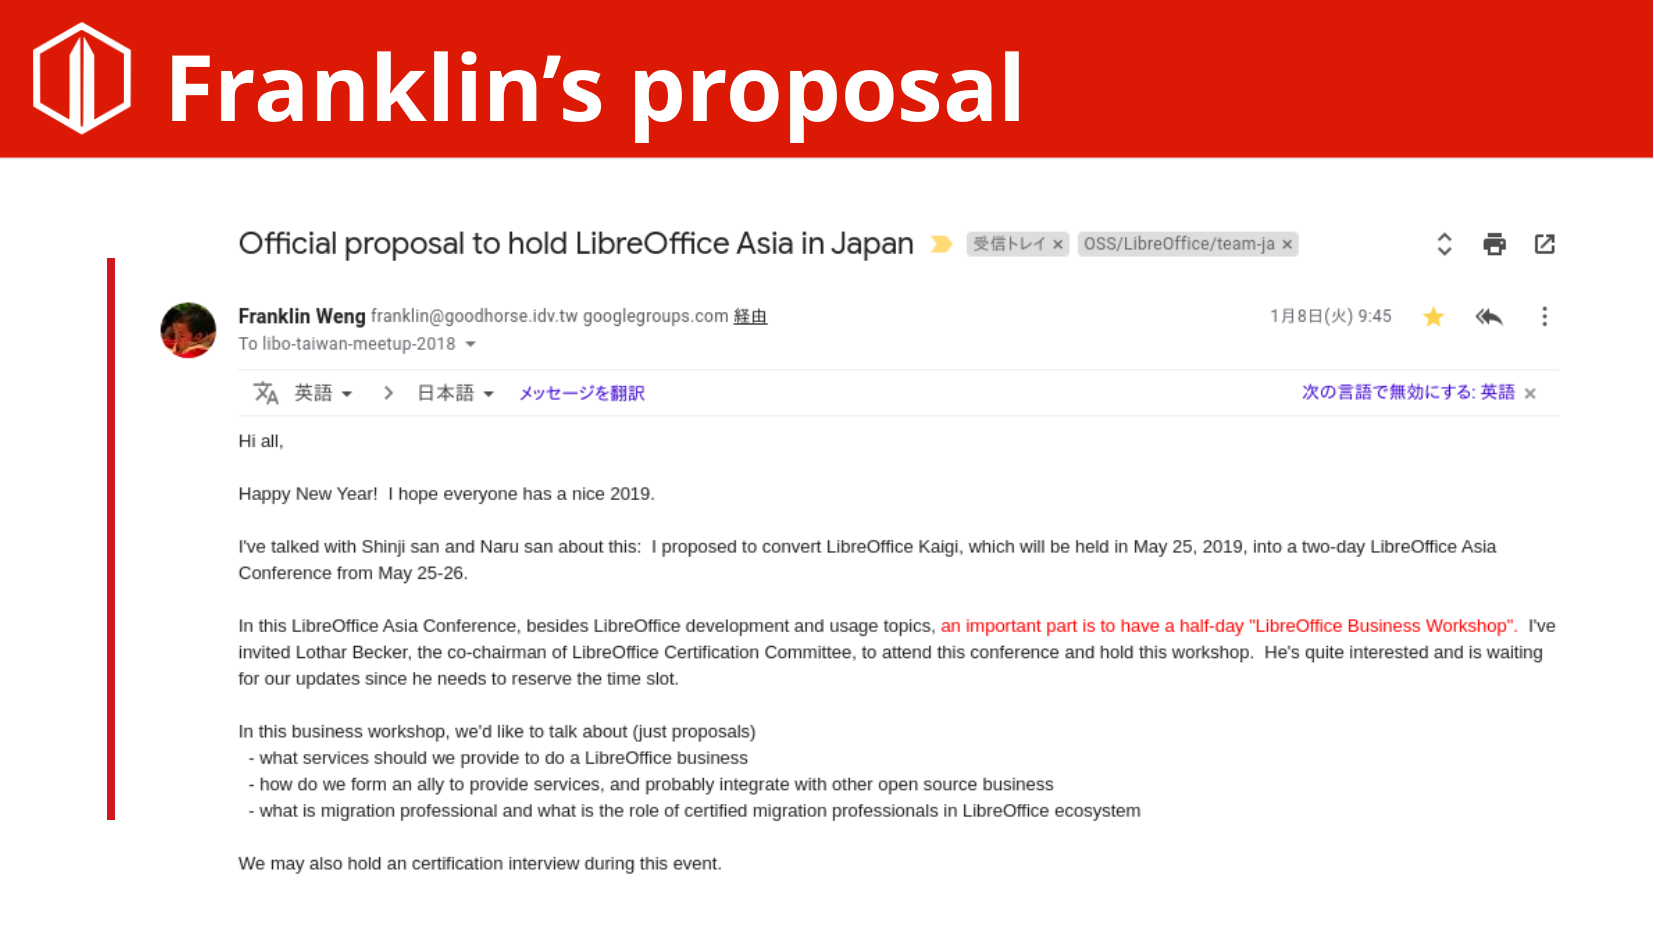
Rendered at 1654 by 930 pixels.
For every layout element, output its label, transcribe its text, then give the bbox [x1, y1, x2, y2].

picture [0, 0, 1653, 930]
title Franklin’s proposal [164, 30, 1571, 142]
